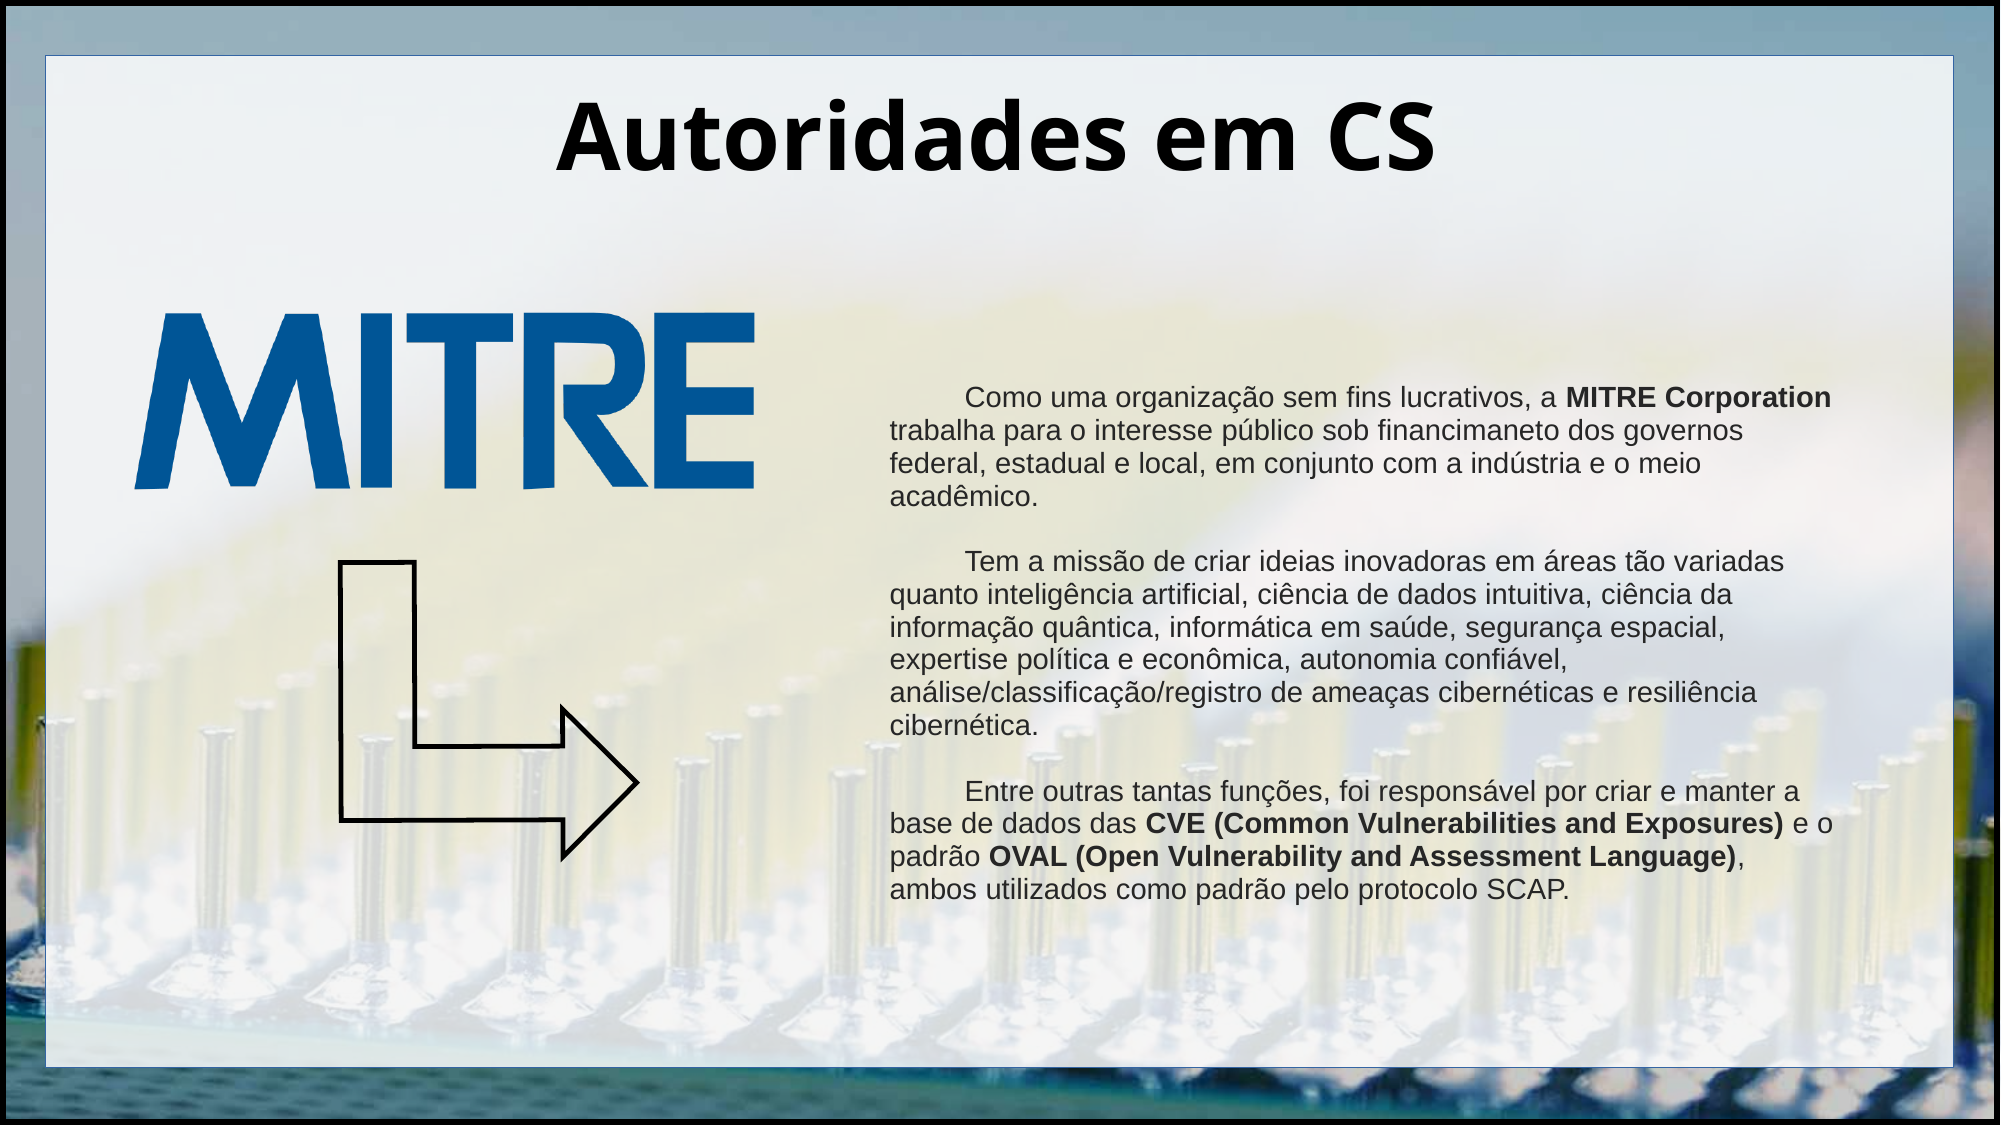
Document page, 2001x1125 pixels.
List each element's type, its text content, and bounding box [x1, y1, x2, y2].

text_box Como uma organização sem fins lucrativos, a MITRE Corporation trabalha para o interesse público sob financimaneto dos governos federal, estadual e local, em conjunto com a indústria e o meio acadêmico. Tem a missão de criar ideias inovadoras em áreas tão variadas quanto inteligência artificial, ciência de dados intuitiva, ciência da informação quântica, informática em saúde, segurança espacial, expertise política e econômica, autonomia confiável, análise/classificação/registro de ameaças cibernéticas e resiliência cibernética. Entre outras tantas funções, foi responsável por criar e manter a base de dados das CVE (Common Vulnerabilities and Exposures) e o padrão OVAL (Open Vulnerability and Assessment Language), ambos utilizados como padrão pelo protocolo SCAP. [874, 373, 1850, 979]
text_box [0, 0, 2000, 1125]
picture [36, 235, 865, 864]
list Autoridades em CS [47, 80, 1946, 199]
